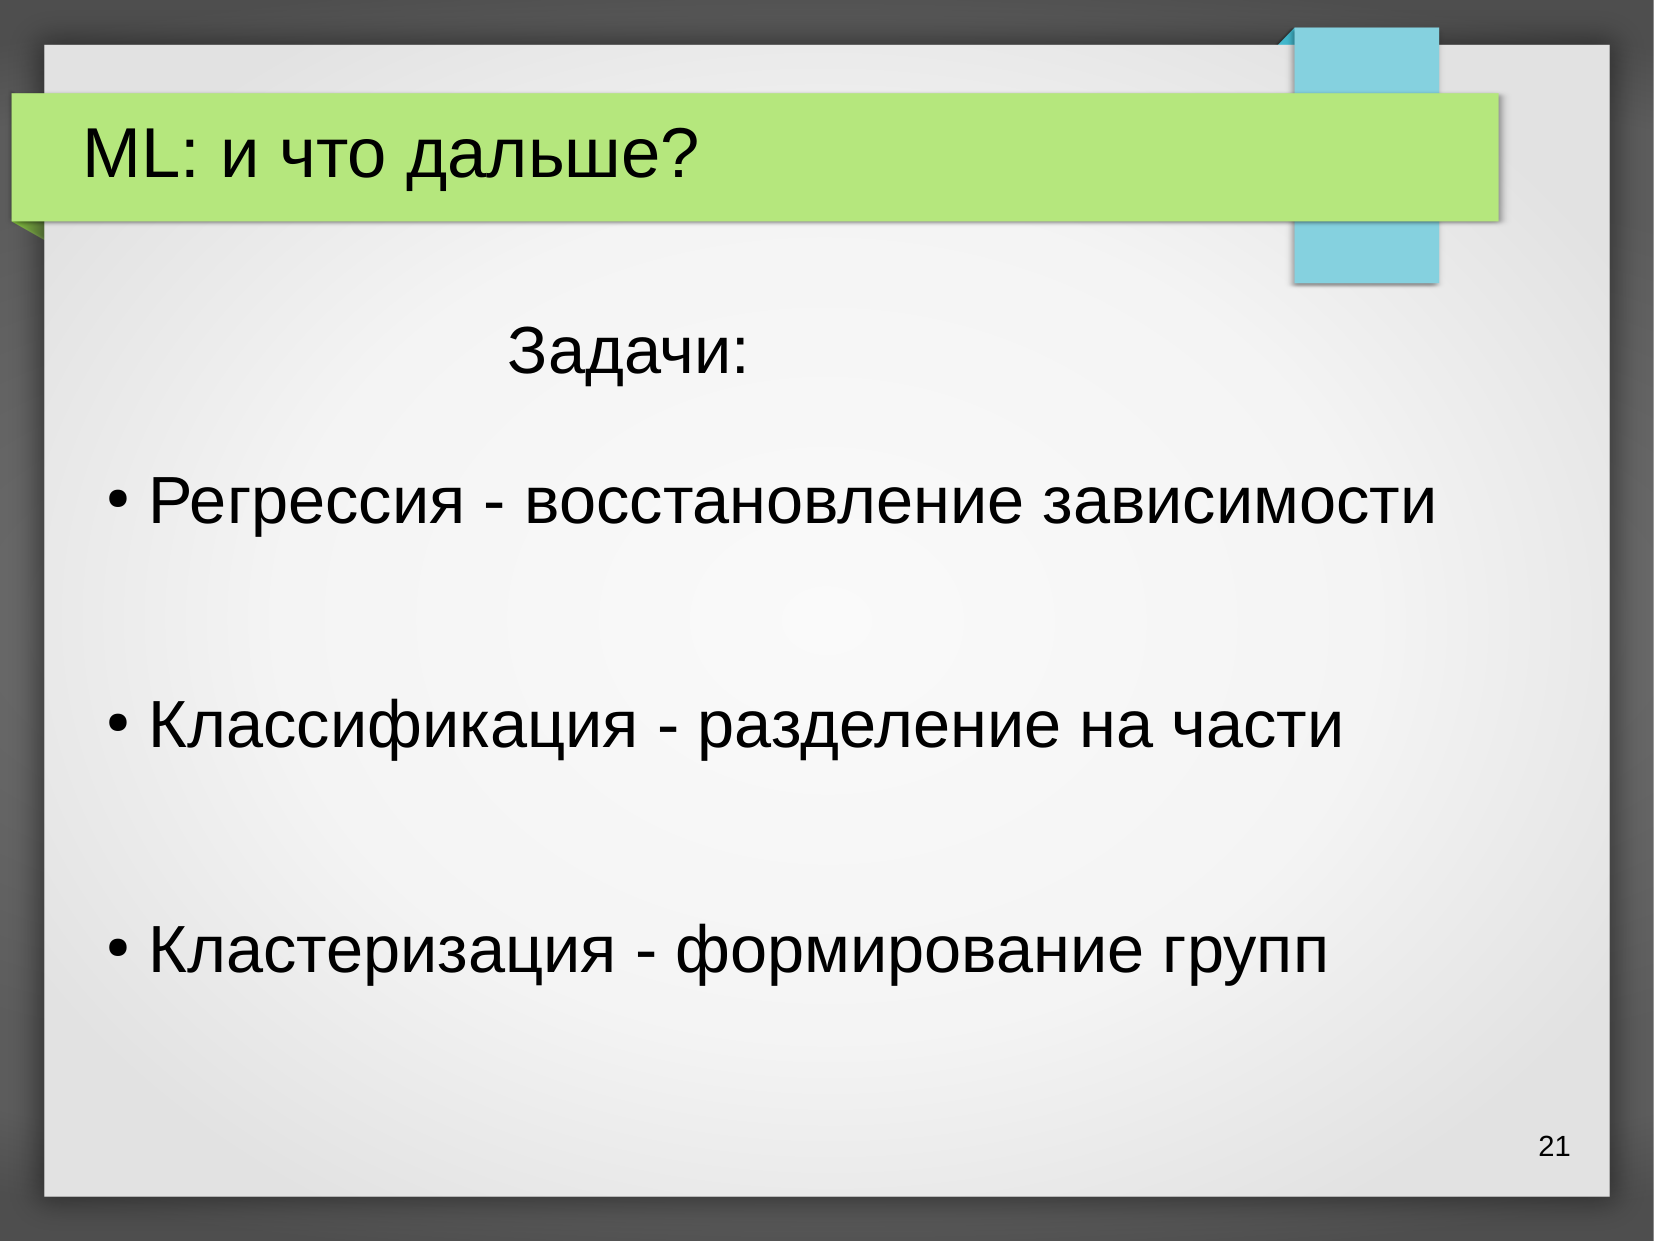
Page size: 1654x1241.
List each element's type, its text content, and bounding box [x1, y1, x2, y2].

subtitle Задачи: Регрессия - восстановление зависимости Классификация - разделение на части Кластеризация - формирование групп [82, 283, 1571, 1017]
picture [0, 0, 1654, 1241]
title ML: и что дальше? [82, 49, 1571, 257]
